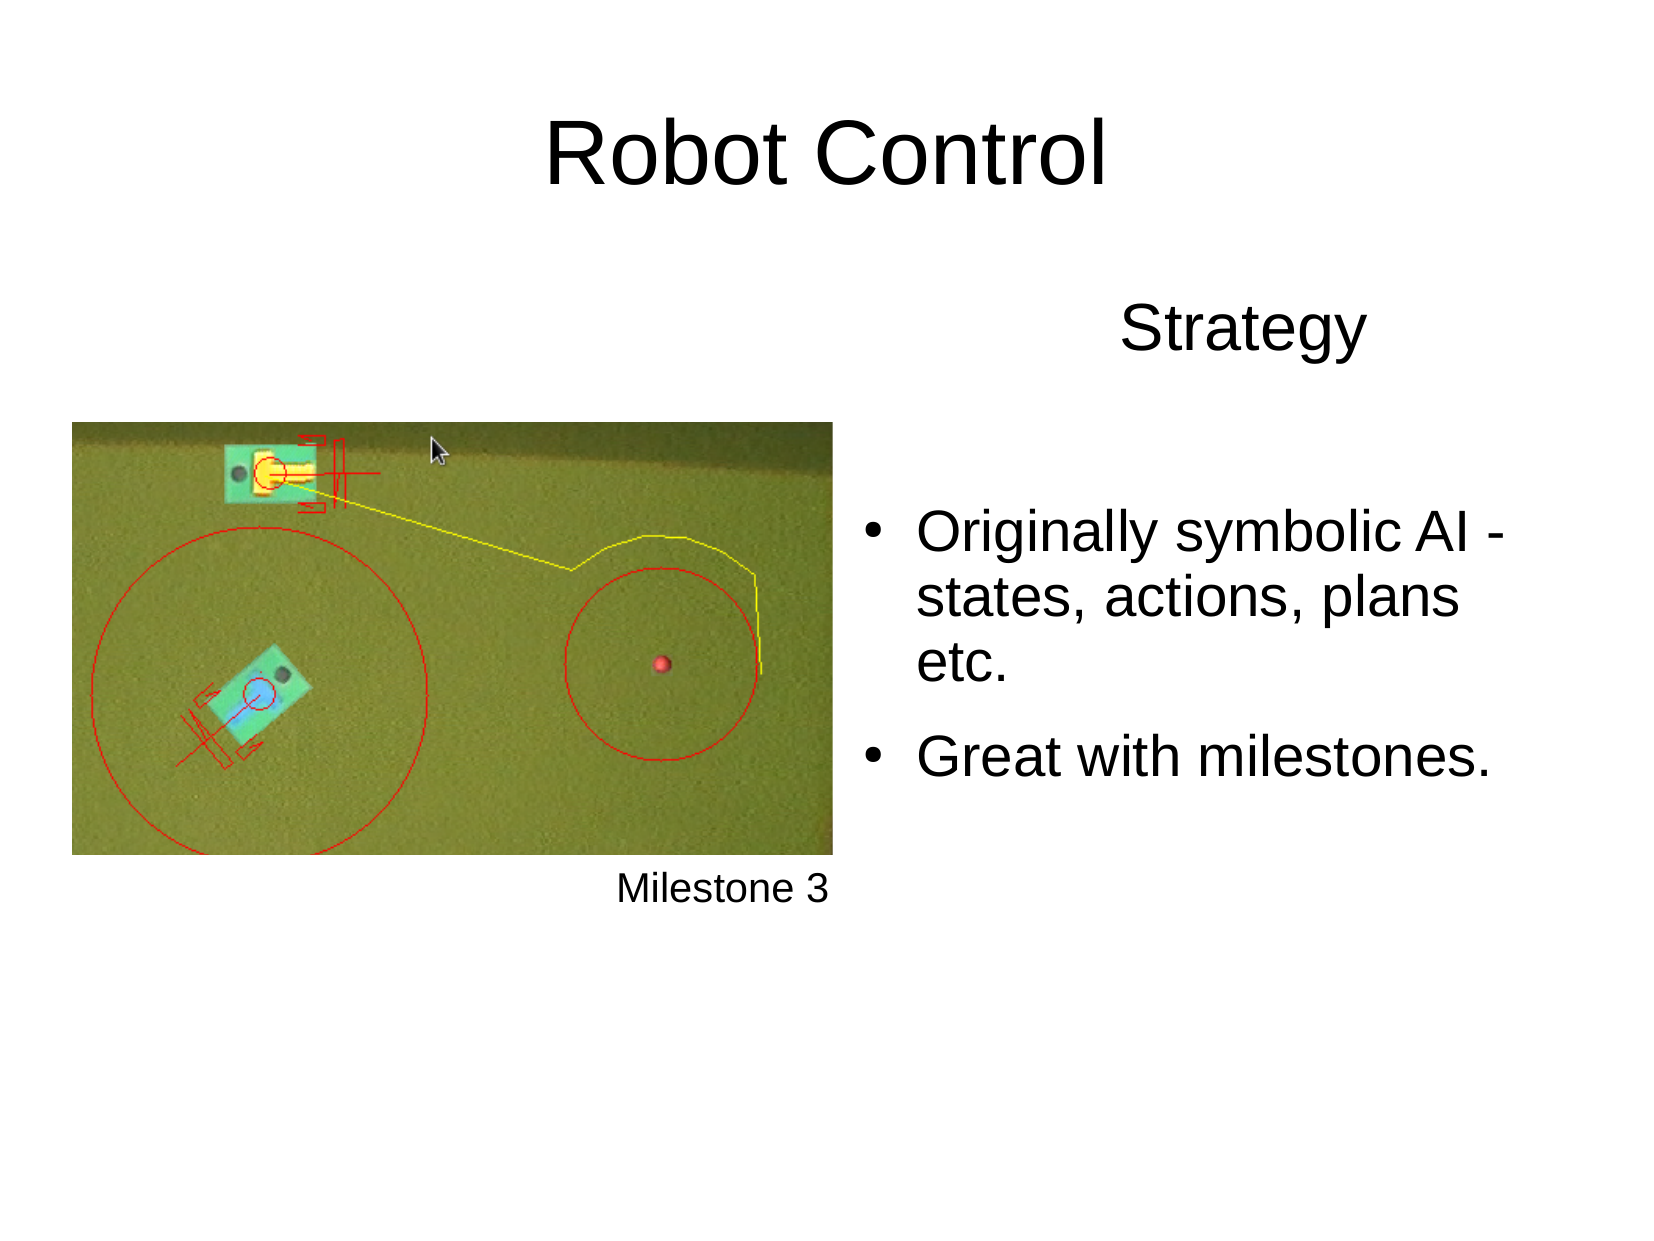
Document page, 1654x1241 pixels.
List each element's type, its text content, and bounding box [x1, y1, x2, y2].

title Robot Control [82, 49, 1571, 257]
list Strategy Originally symbolic AI - states, actions, plans etc. Great with milestones. [845, 290, 1572, 1094]
picture [72, 422, 833, 855]
